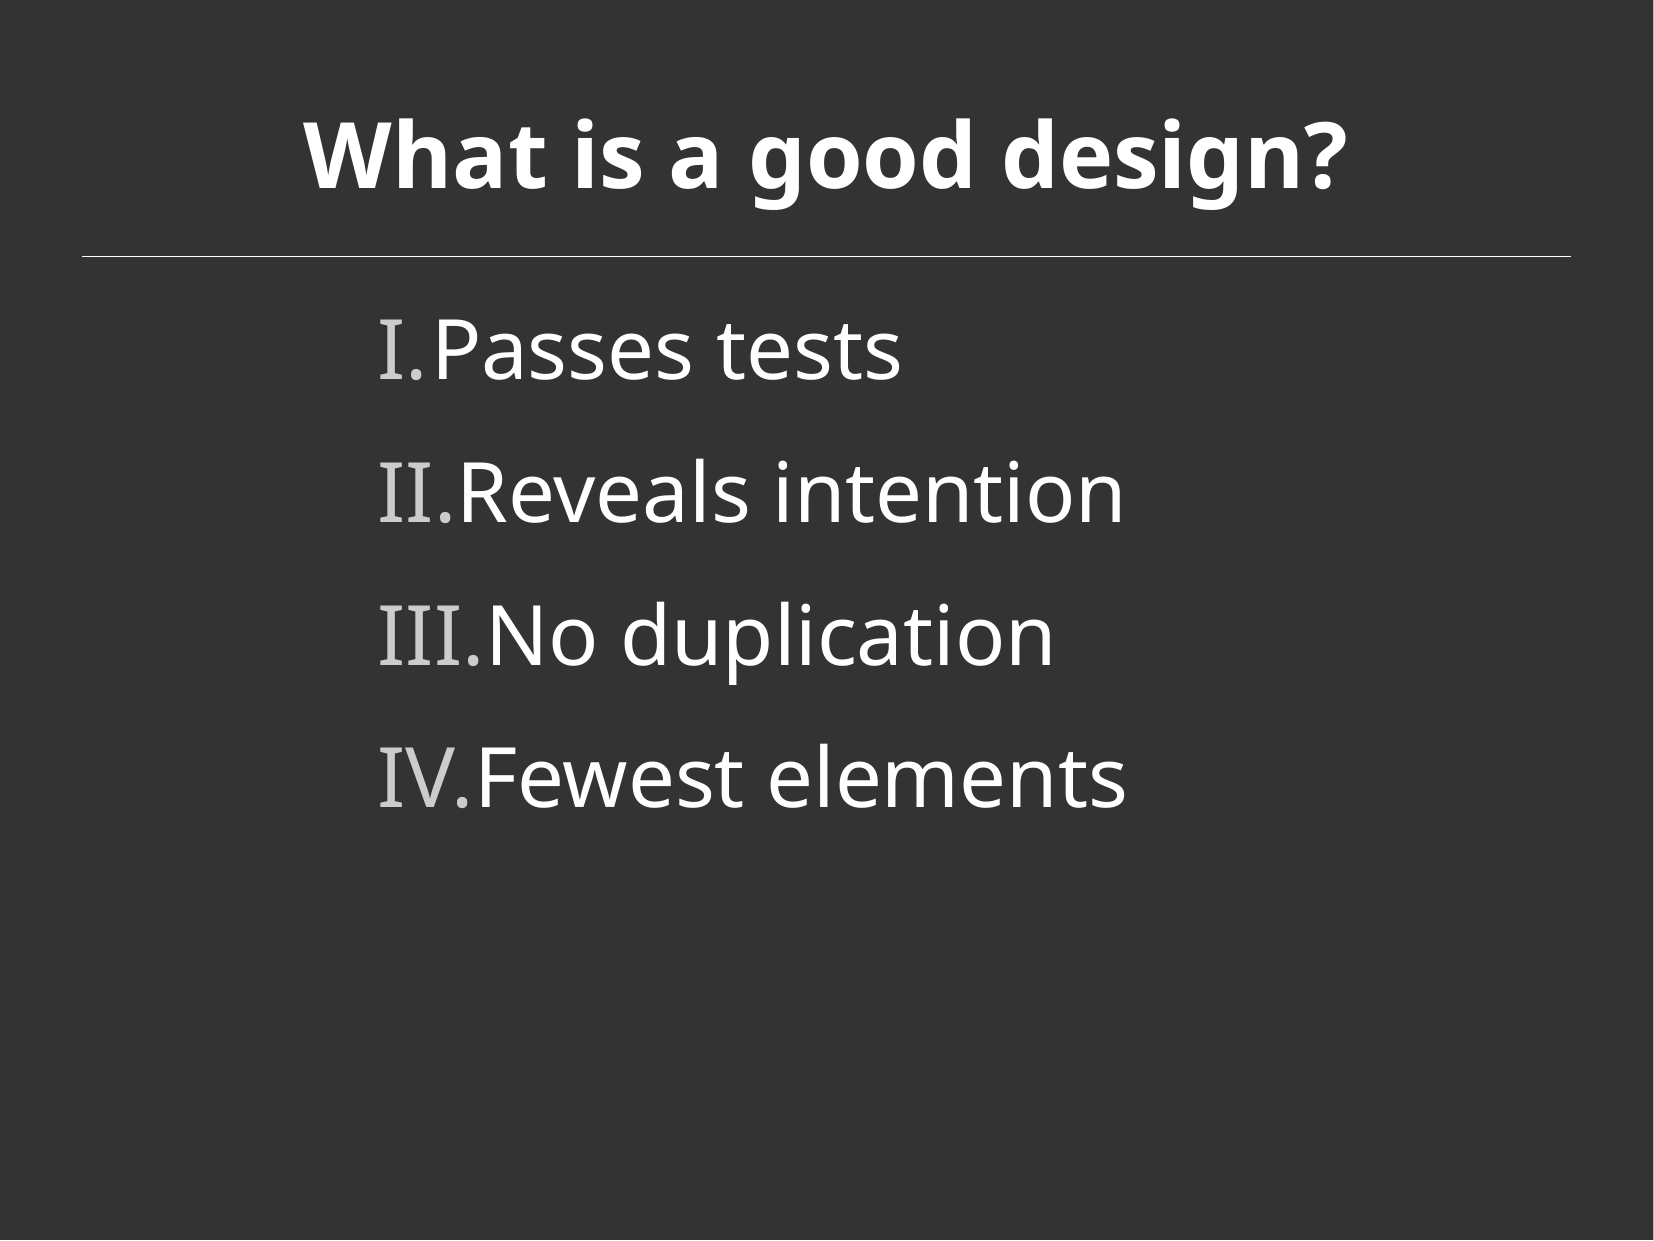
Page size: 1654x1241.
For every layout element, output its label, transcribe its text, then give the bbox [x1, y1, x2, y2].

title What is a good design? [82, 49, 1571, 257]
list Passes tests Reveals intention No duplication Fewest elements [360, 290, 1294, 1010]
